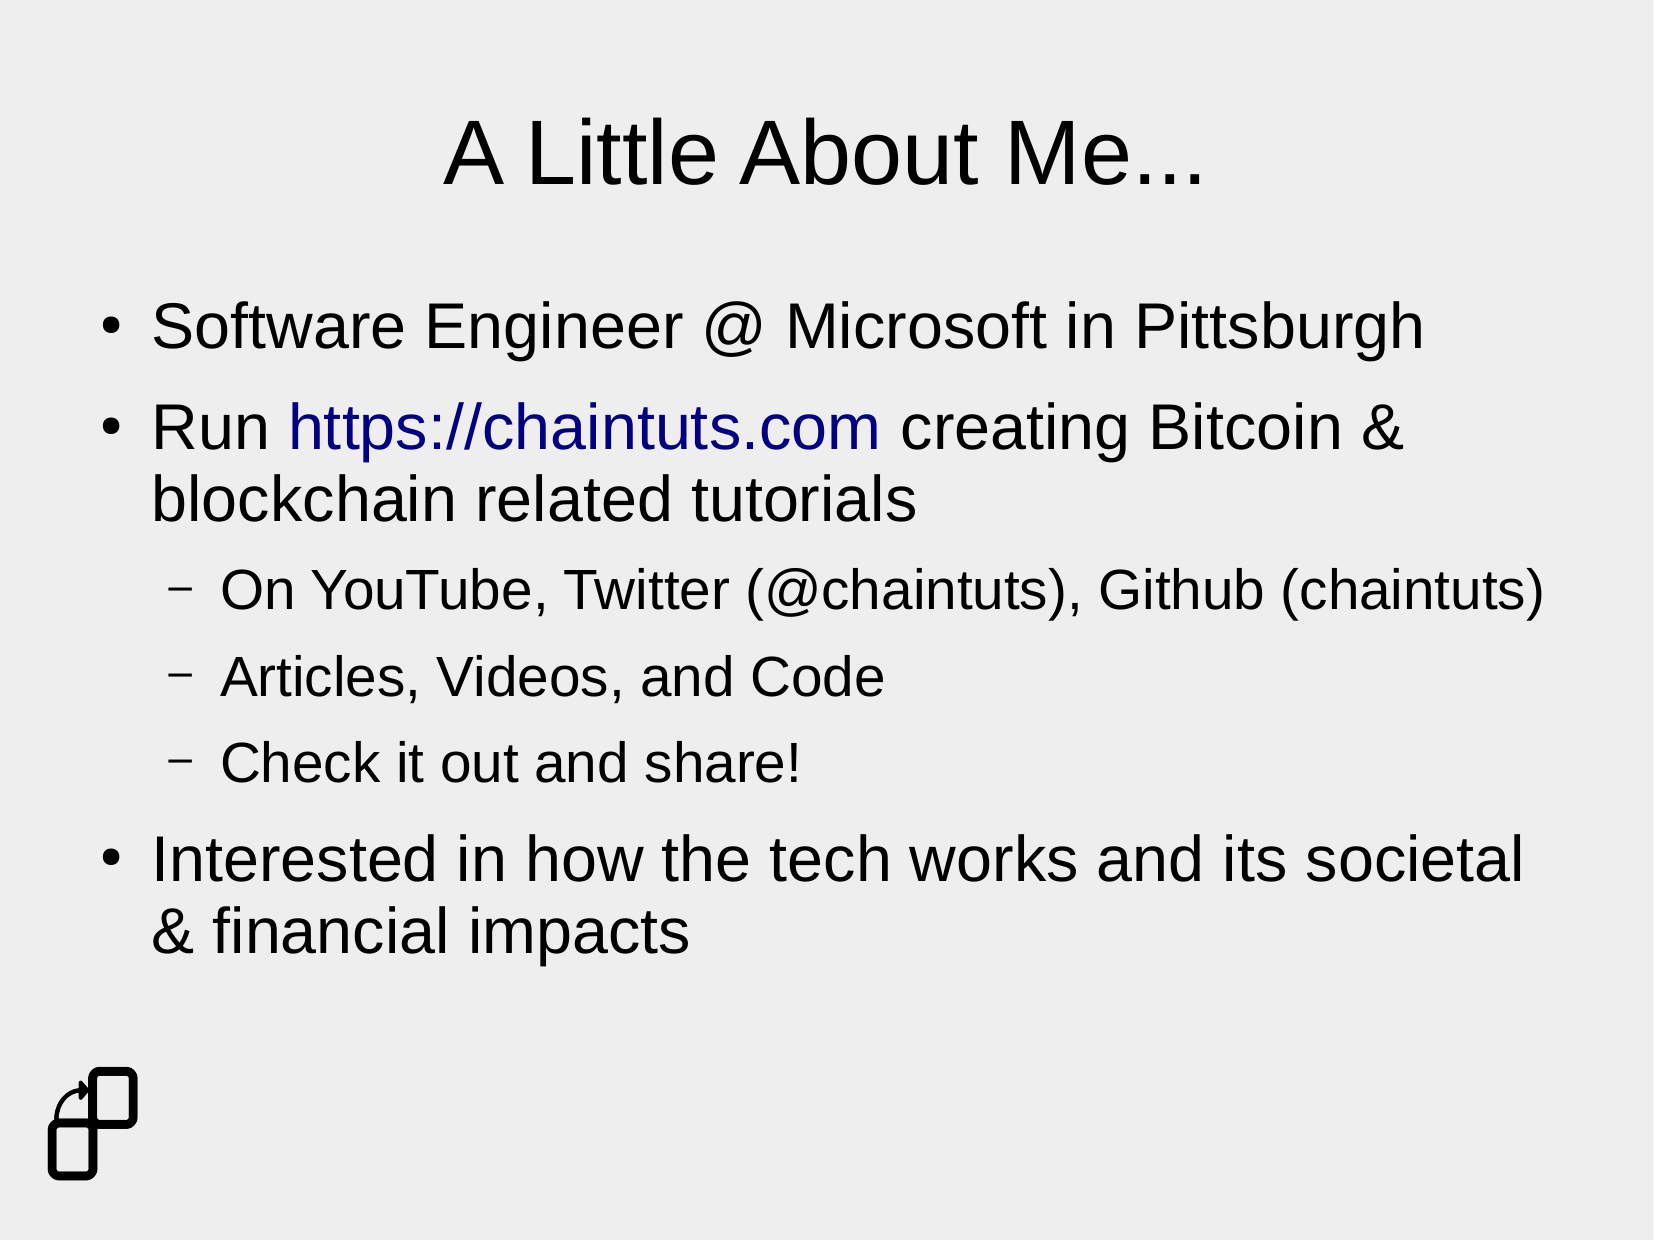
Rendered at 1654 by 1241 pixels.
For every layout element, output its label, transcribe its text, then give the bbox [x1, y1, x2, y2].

title A Little About Me... [82, 49, 1571, 257]
list Software Engineer @ Microsoft in Pittsburgh Run https://chaintuts.com creating Bitcoin & blockchain related tutorials On YouTube, Twitter (@chaintuts), Github (chaintuts) Articles, Videos, and Code Check it out and share! Interested in how the tech works and its societal & financial impacts [82, 290, 1571, 1010]
picture [30, 1062, 153, 1186]
